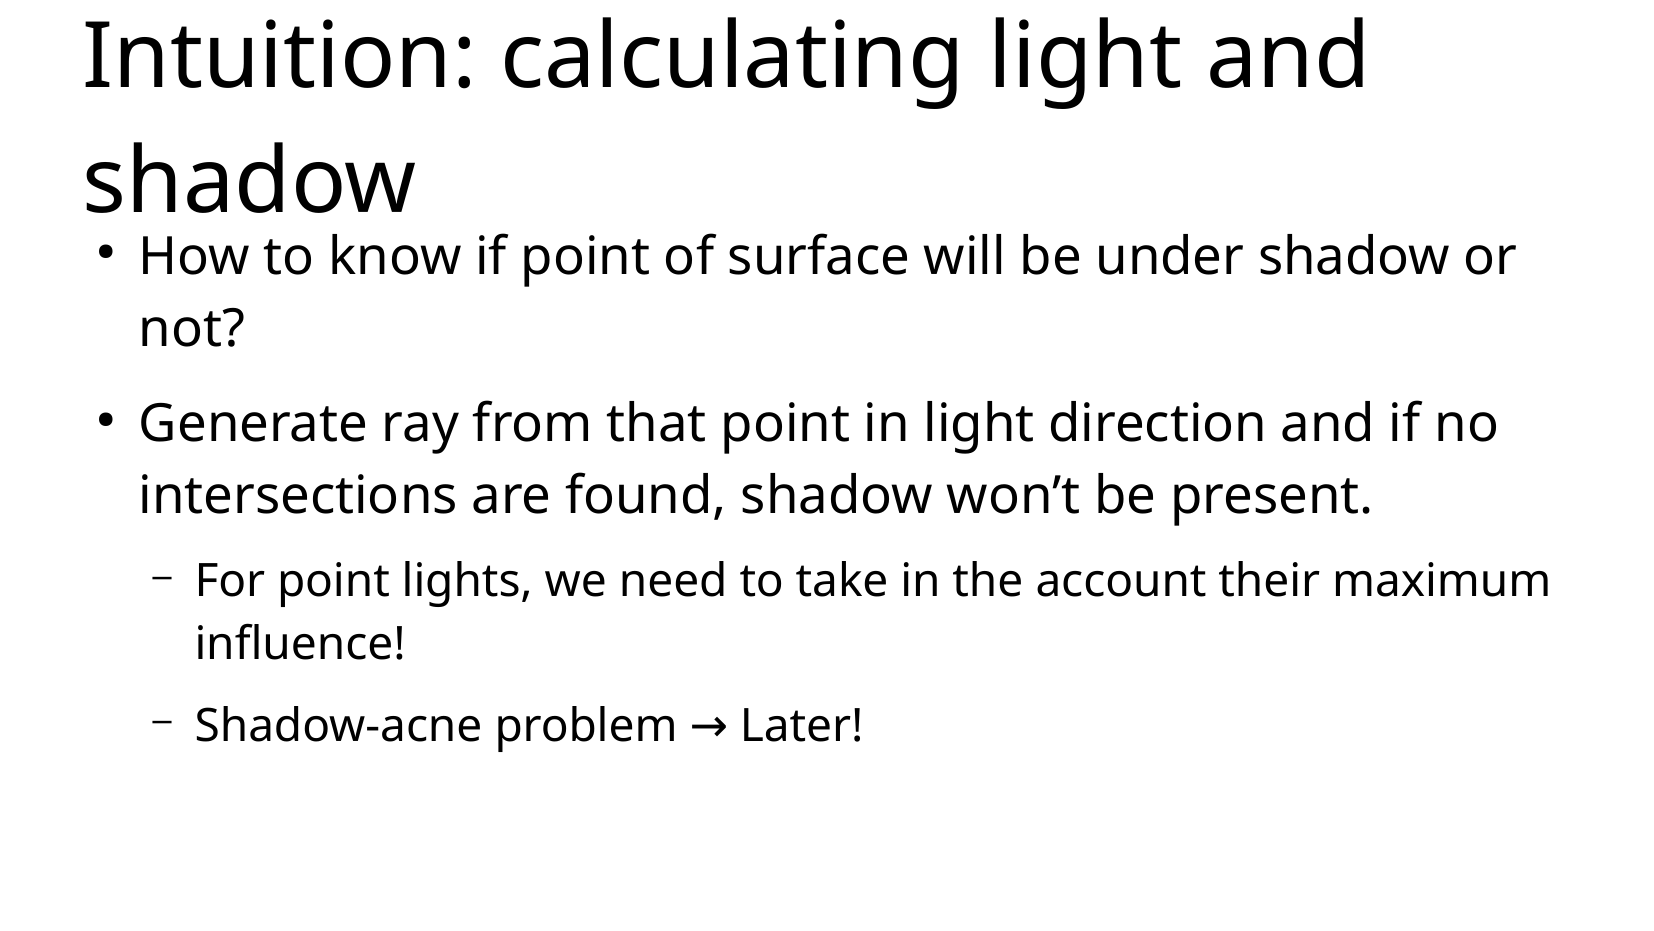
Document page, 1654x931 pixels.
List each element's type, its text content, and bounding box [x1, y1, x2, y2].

list How to know if point of surface will be under shadow or not? Generate ray from that point in light direction and if no intersections are found, shadow won’t be present. For point lights, we need to take in the account their maximum influence! Shadow-acne problem → Later! [82, 217, 1571, 758]
title Intuition: calculating light and shadow [82, 7, 1571, 217]
